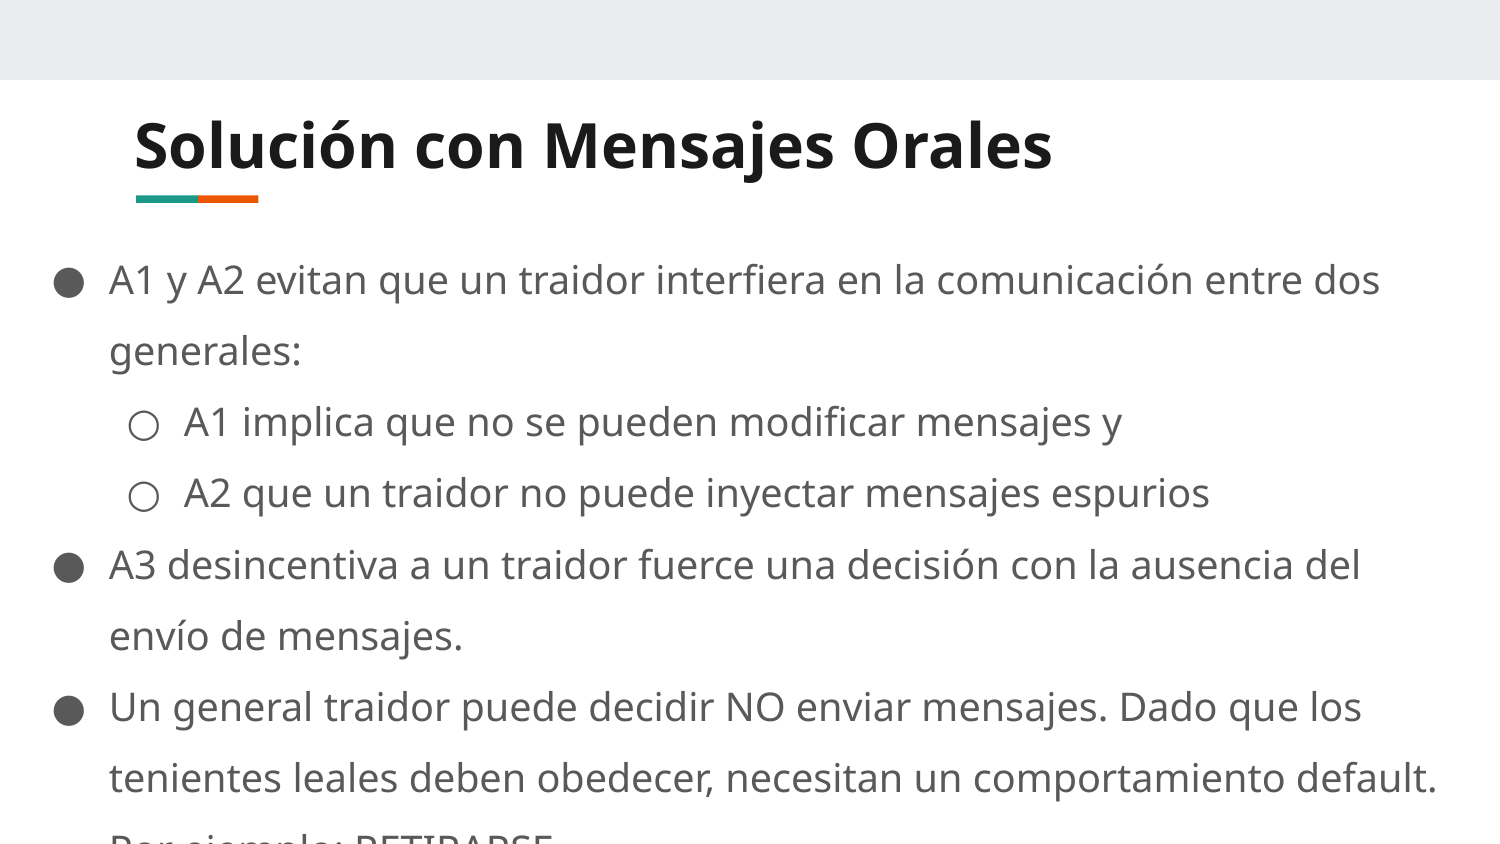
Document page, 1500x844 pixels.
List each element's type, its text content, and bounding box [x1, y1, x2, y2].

list A1 y A2 evitan que un traidor interfiera en la comunicación entre dos generales: A1 implica que no se pueden modificar mensajes y A2 que un traidor no puede inyectar mensajes espurios A3 desincentiva a un traidor fuerce una decisión con la ausencia del envío de mensajes. Un general traidor puede decidir NO enviar mensajes. Dado que los tenientes leales deben obedecer, necesitan un comportamiento default. Por ejemplo: RETIRARSE. [18, 216, 1487, 768]
title Solución con Mensajes Orales [119, 91, 1381, 180]
